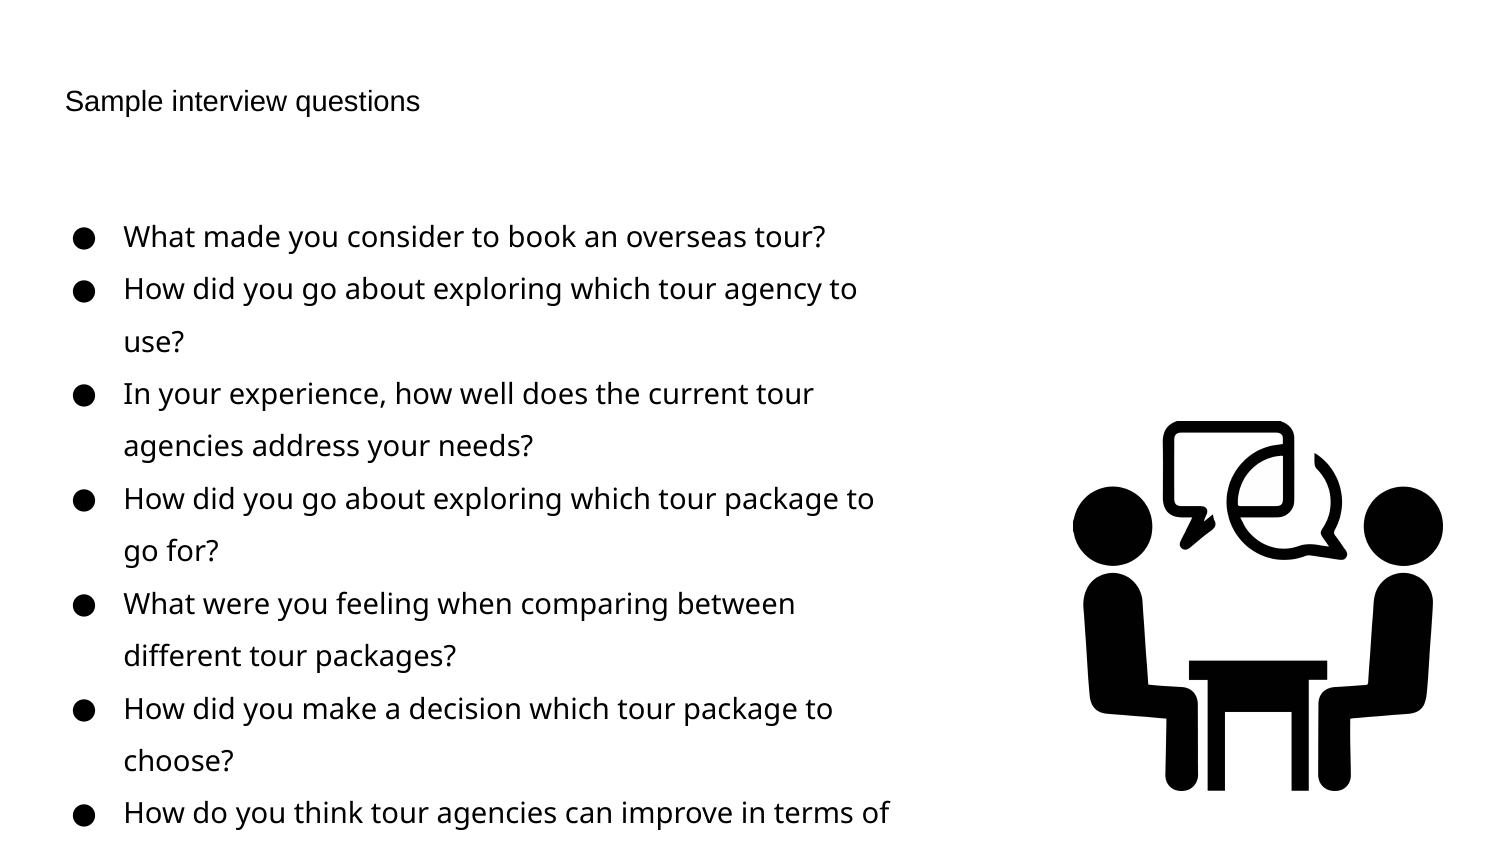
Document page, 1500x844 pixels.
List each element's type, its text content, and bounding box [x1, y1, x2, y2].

text_box What made you consider to book an overseas tour? How did you go about exploring which tour agency to use? In your experience, how well does the current tour agencies address your needs? How did you go about exploring which tour package to go for? What were you feeling when comparing between different tour packages? How did you make a decision which tour package to choose? How do you think tour agencies can improve in terms of customer experience? [33, 185, 910, 844]
title Sample interview questions [49, 67, 1448, 173]
picture [1073, 421, 1443, 791]
